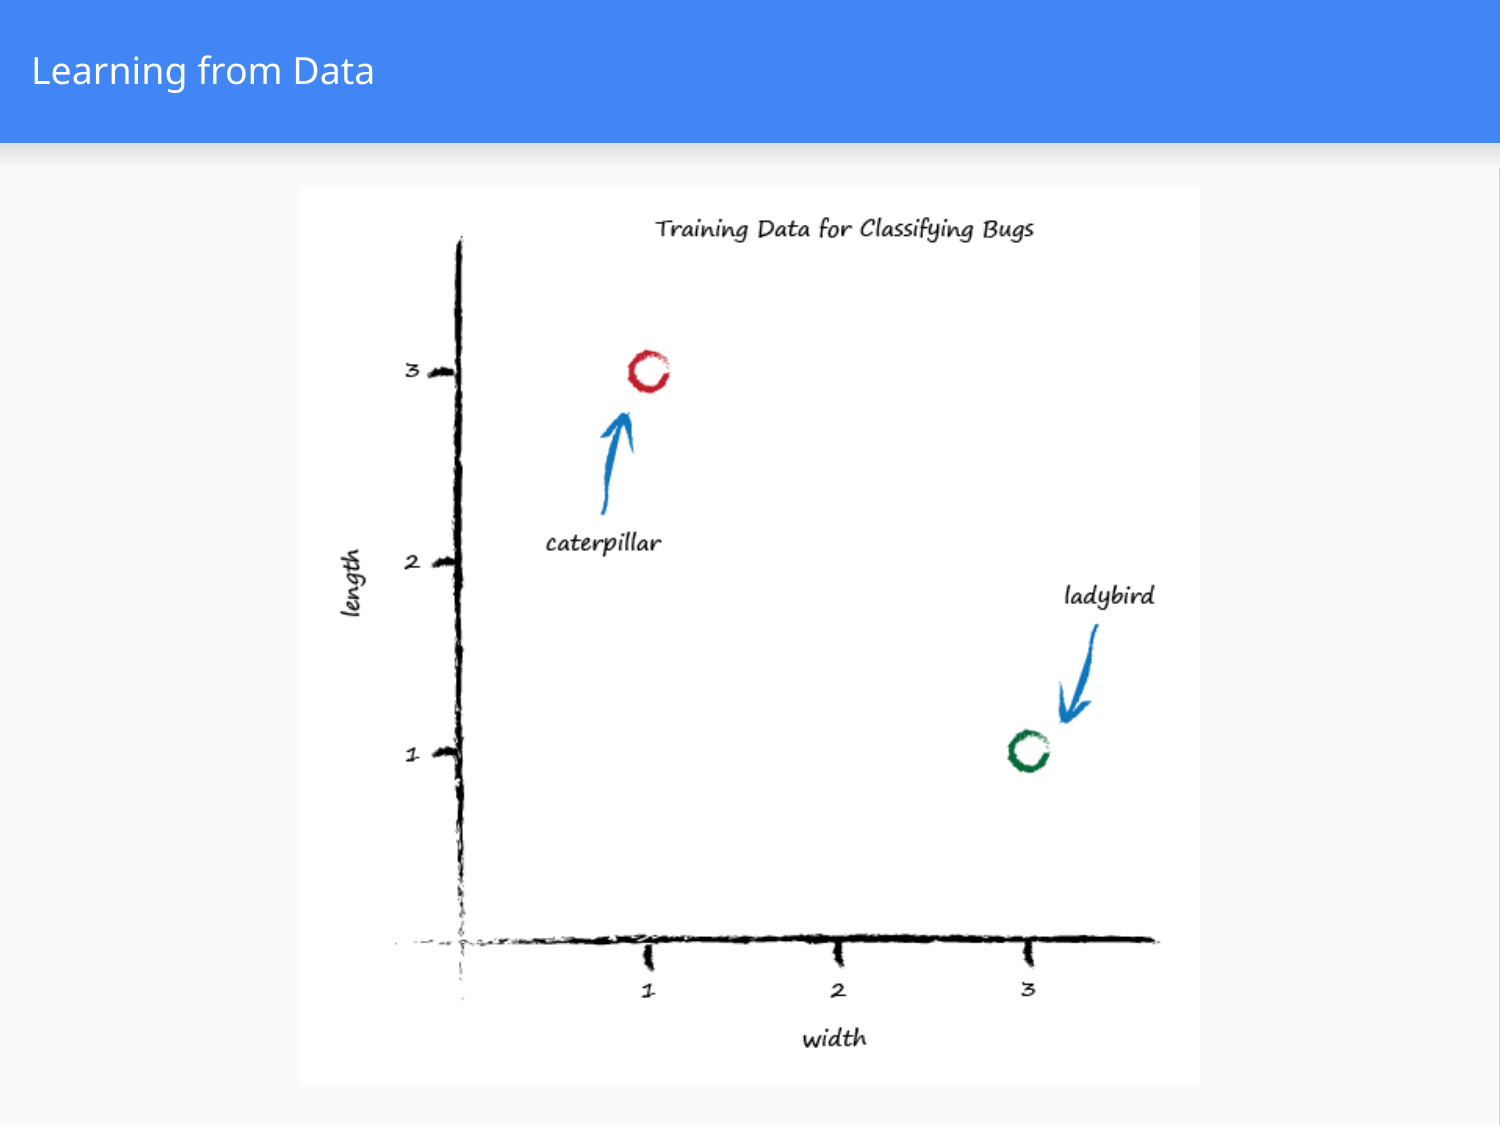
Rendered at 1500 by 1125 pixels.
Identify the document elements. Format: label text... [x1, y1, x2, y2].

picture [300, 188, 1200, 1087]
title Learning from Data [16, 3, 1464, 136]
